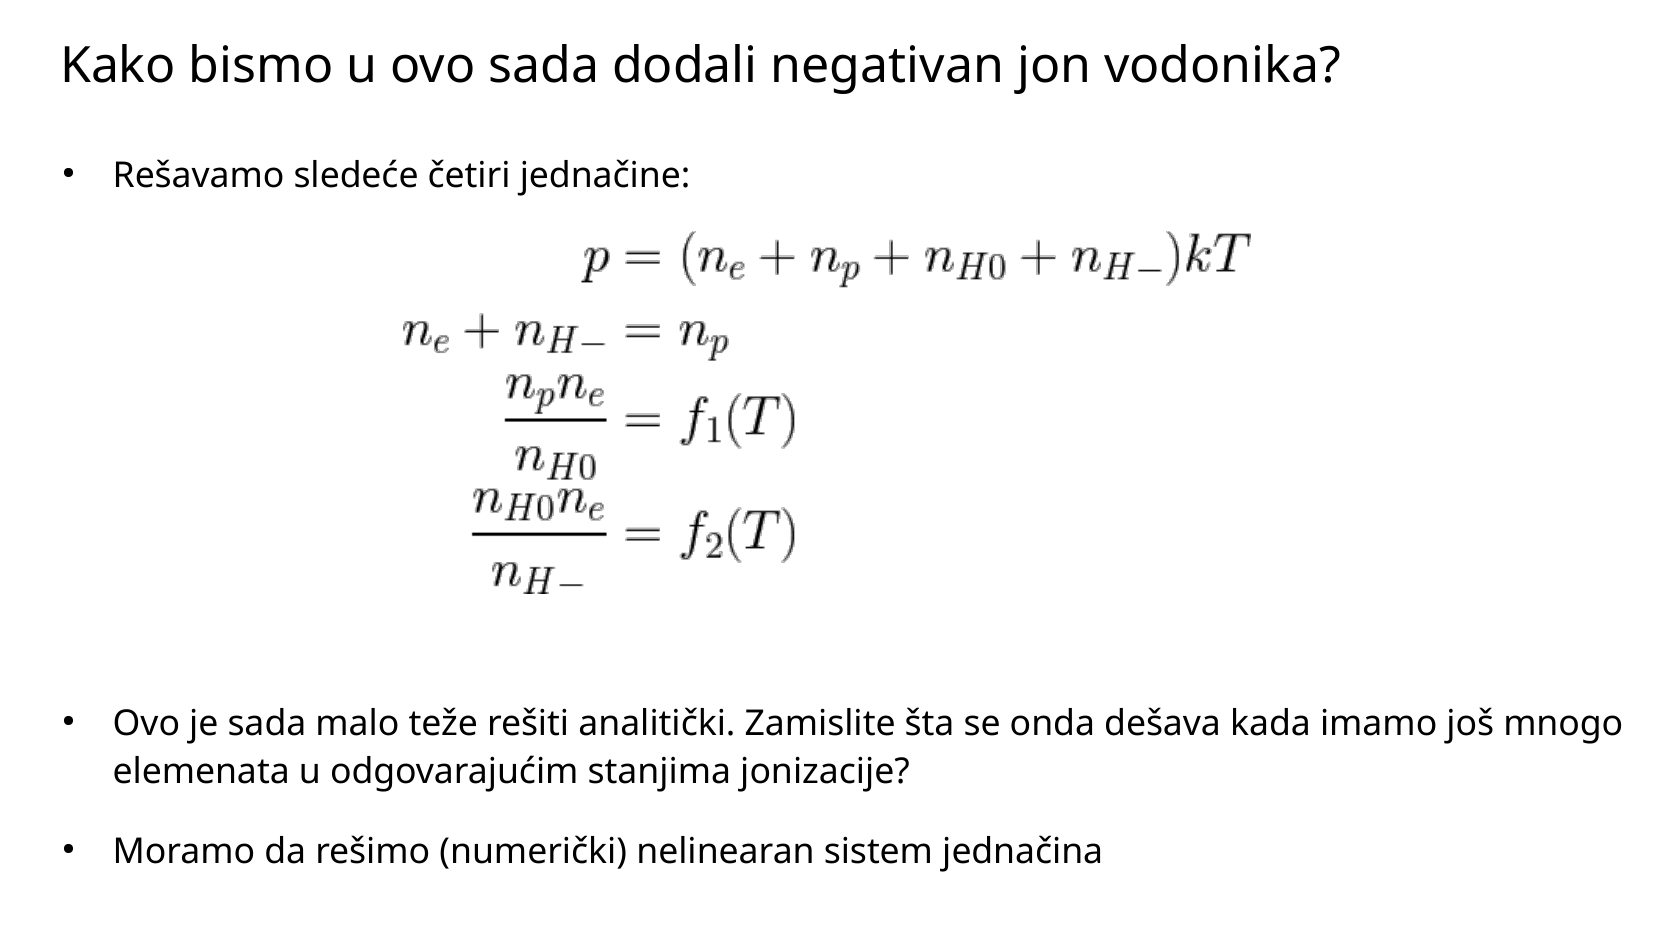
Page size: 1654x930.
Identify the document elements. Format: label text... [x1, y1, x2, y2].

list Rešavamo sledeće četiri jednačine: Ovo je sada malo teže rešiti analitički. Zamislite šta se onda dešava kada imamo još mnogo elemenata u odgovarajućim stanjima jonizacije? Moramo da rešimo (numerički) nelinearan sistem jednačina [45, 149, 1635, 880]
title Kako bismo u ovo sada dodali negativan jon vodonika? [59, 13, 1648, 113]
picture [402, 231, 1251, 594]
